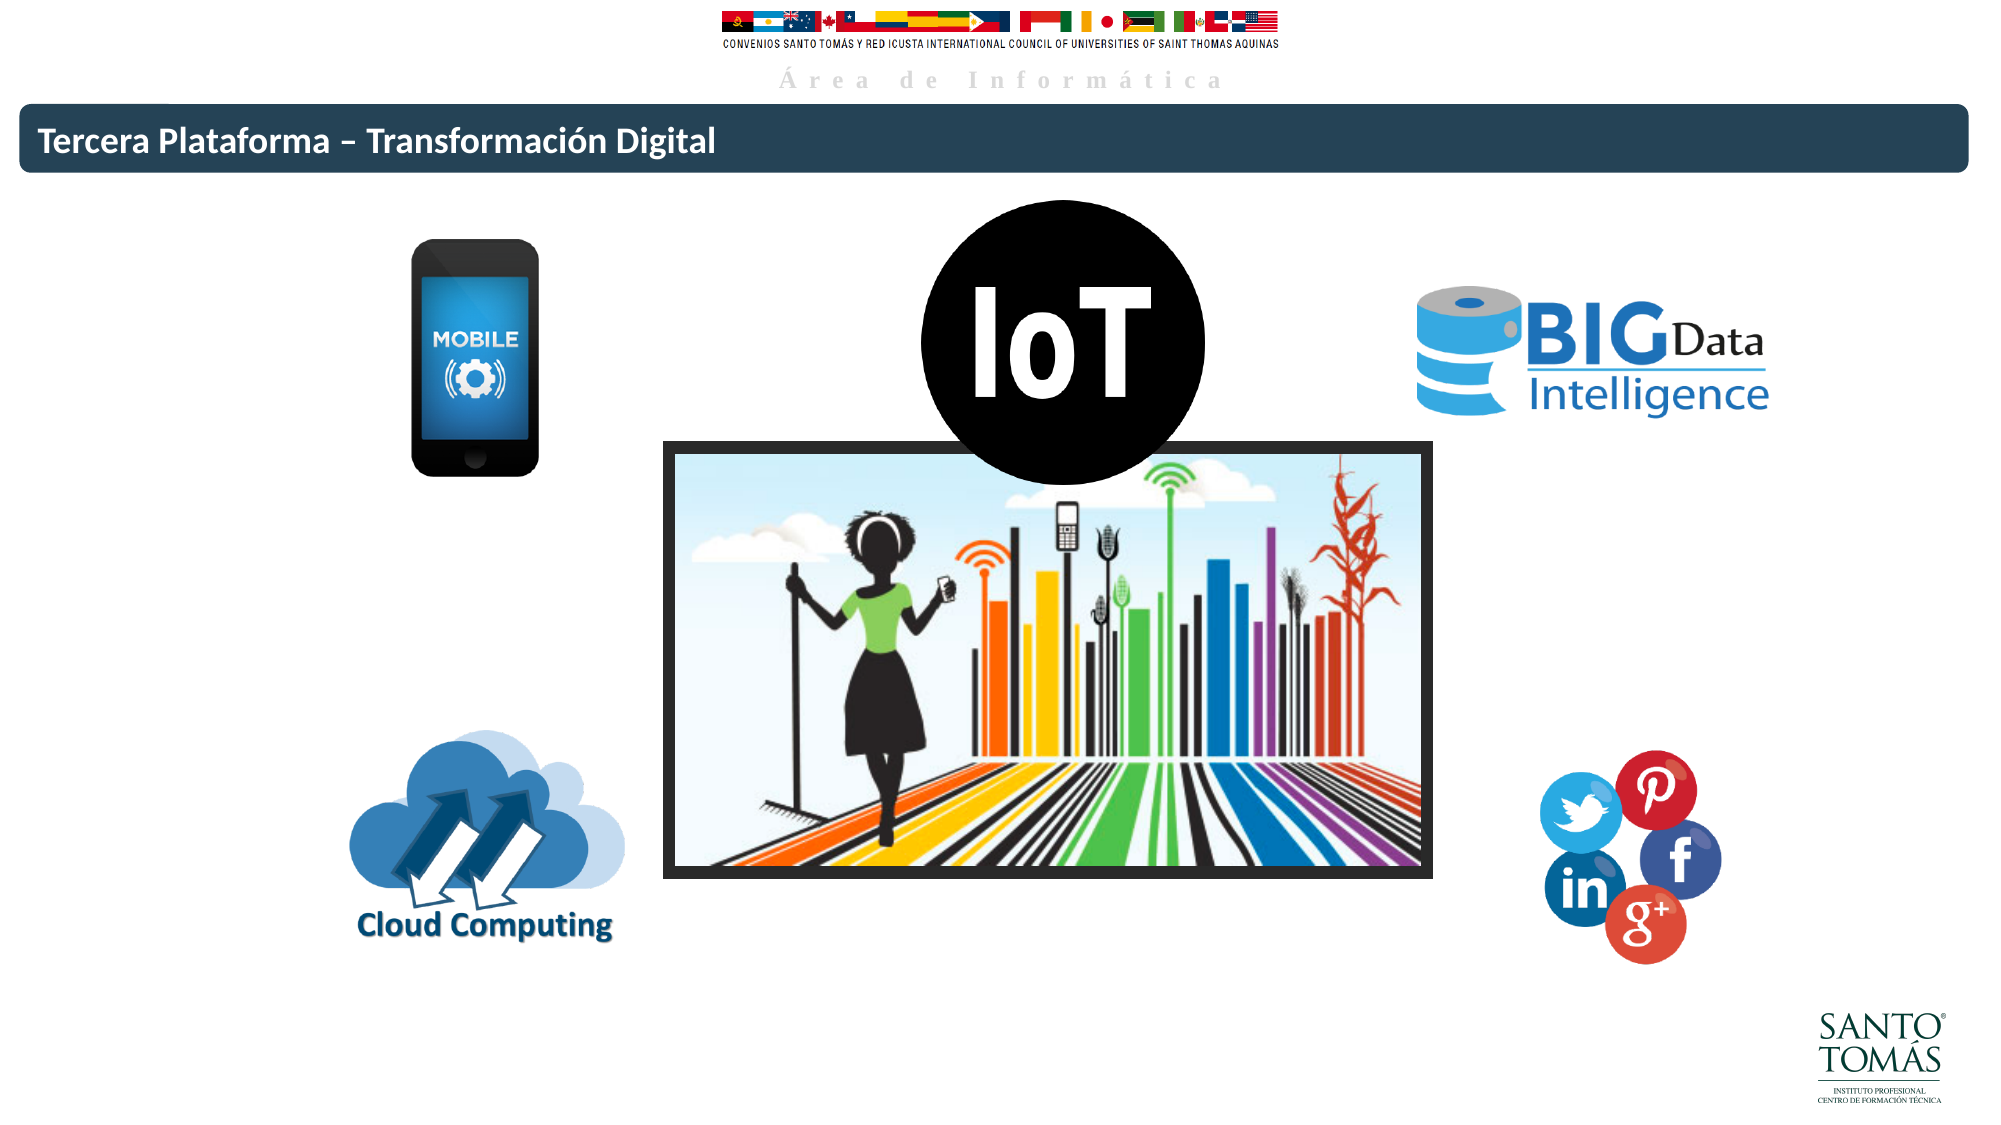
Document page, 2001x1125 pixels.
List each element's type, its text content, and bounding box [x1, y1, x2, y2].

picture [1417, 286, 1770, 420]
text_box Tercera Plataforma – Transformación Digital [19, 103, 1969, 173]
text_box Área de Informática [645, 30, 1355, 104]
picture [411, 239, 539, 477]
picture [1818, 1013, 1946, 1103]
picture [1523, 733, 1735, 971]
picture [349, 730, 625, 944]
picture [719, 7, 1281, 55]
picture [675, 200, 1421, 866]
